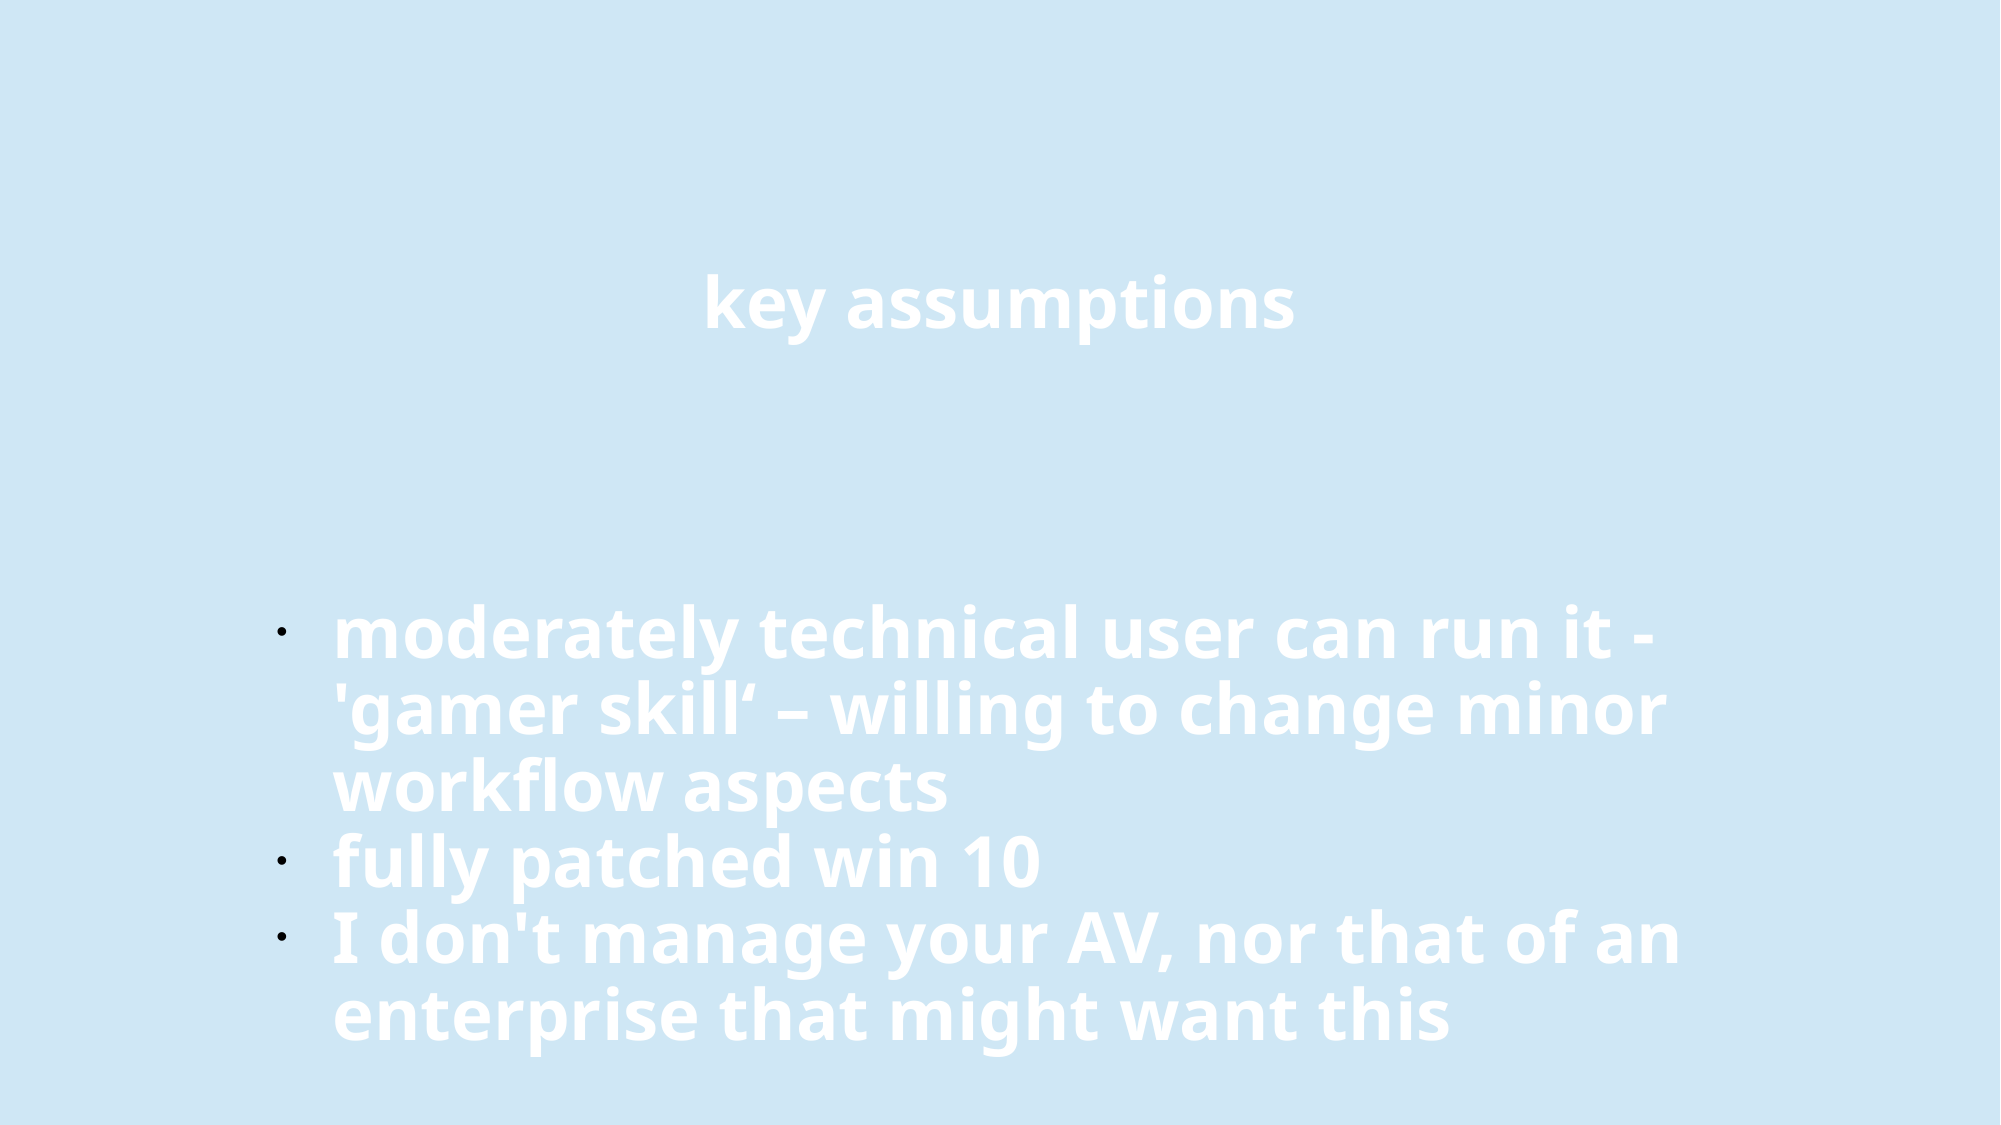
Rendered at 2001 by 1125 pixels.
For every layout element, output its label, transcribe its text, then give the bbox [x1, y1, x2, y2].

title key assumptions [261, 184, 1739, 576]
subtitle moderately technical user can run it - 'gamer skill‘ – willing to change minor workflow aspects fully patched win 10 I don't manage your AV, nor that of an enterprise that might want this [261, 589, 1739, 862]
